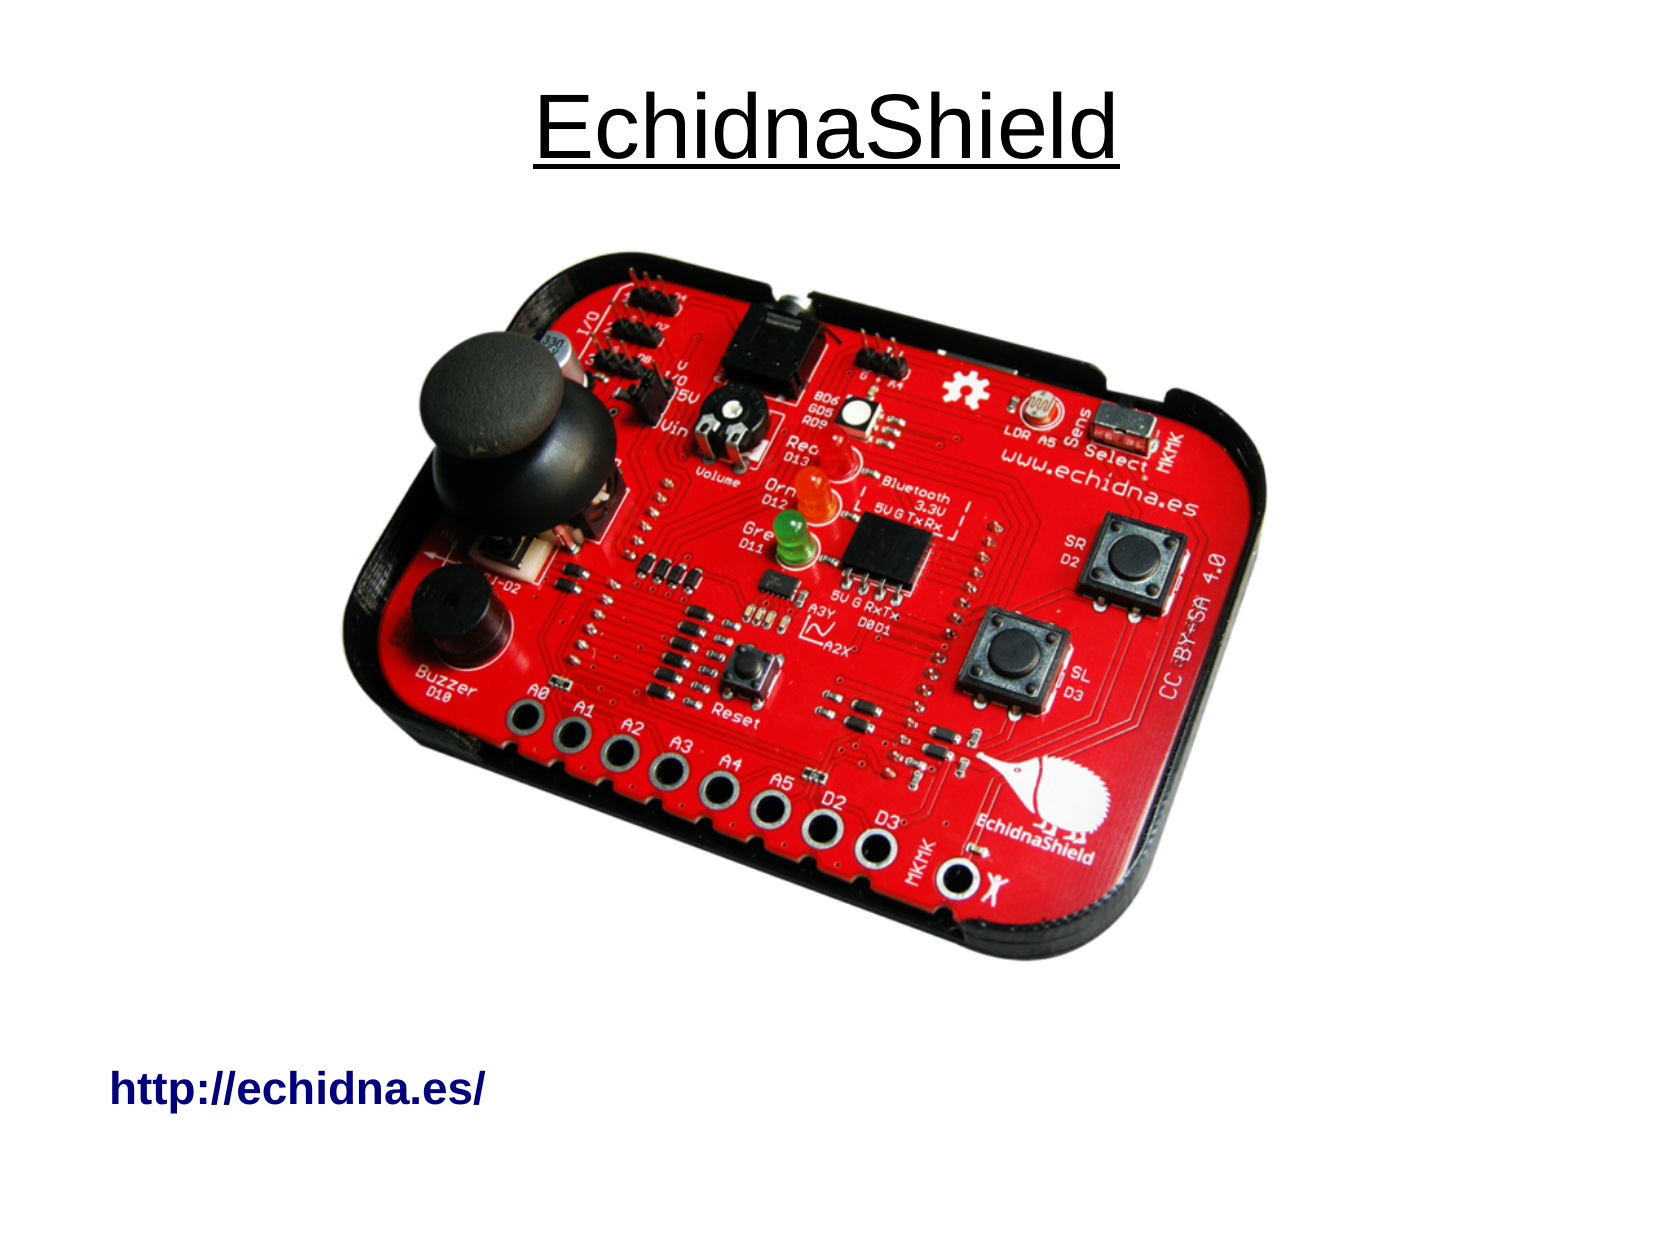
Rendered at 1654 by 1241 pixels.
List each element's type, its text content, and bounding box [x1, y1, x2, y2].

title EchidnaShield [82, 23, 1571, 231]
text_box http://echidna.es/ [94, 1055, 1508, 1123]
picture [319, 212, 1312, 1032]
